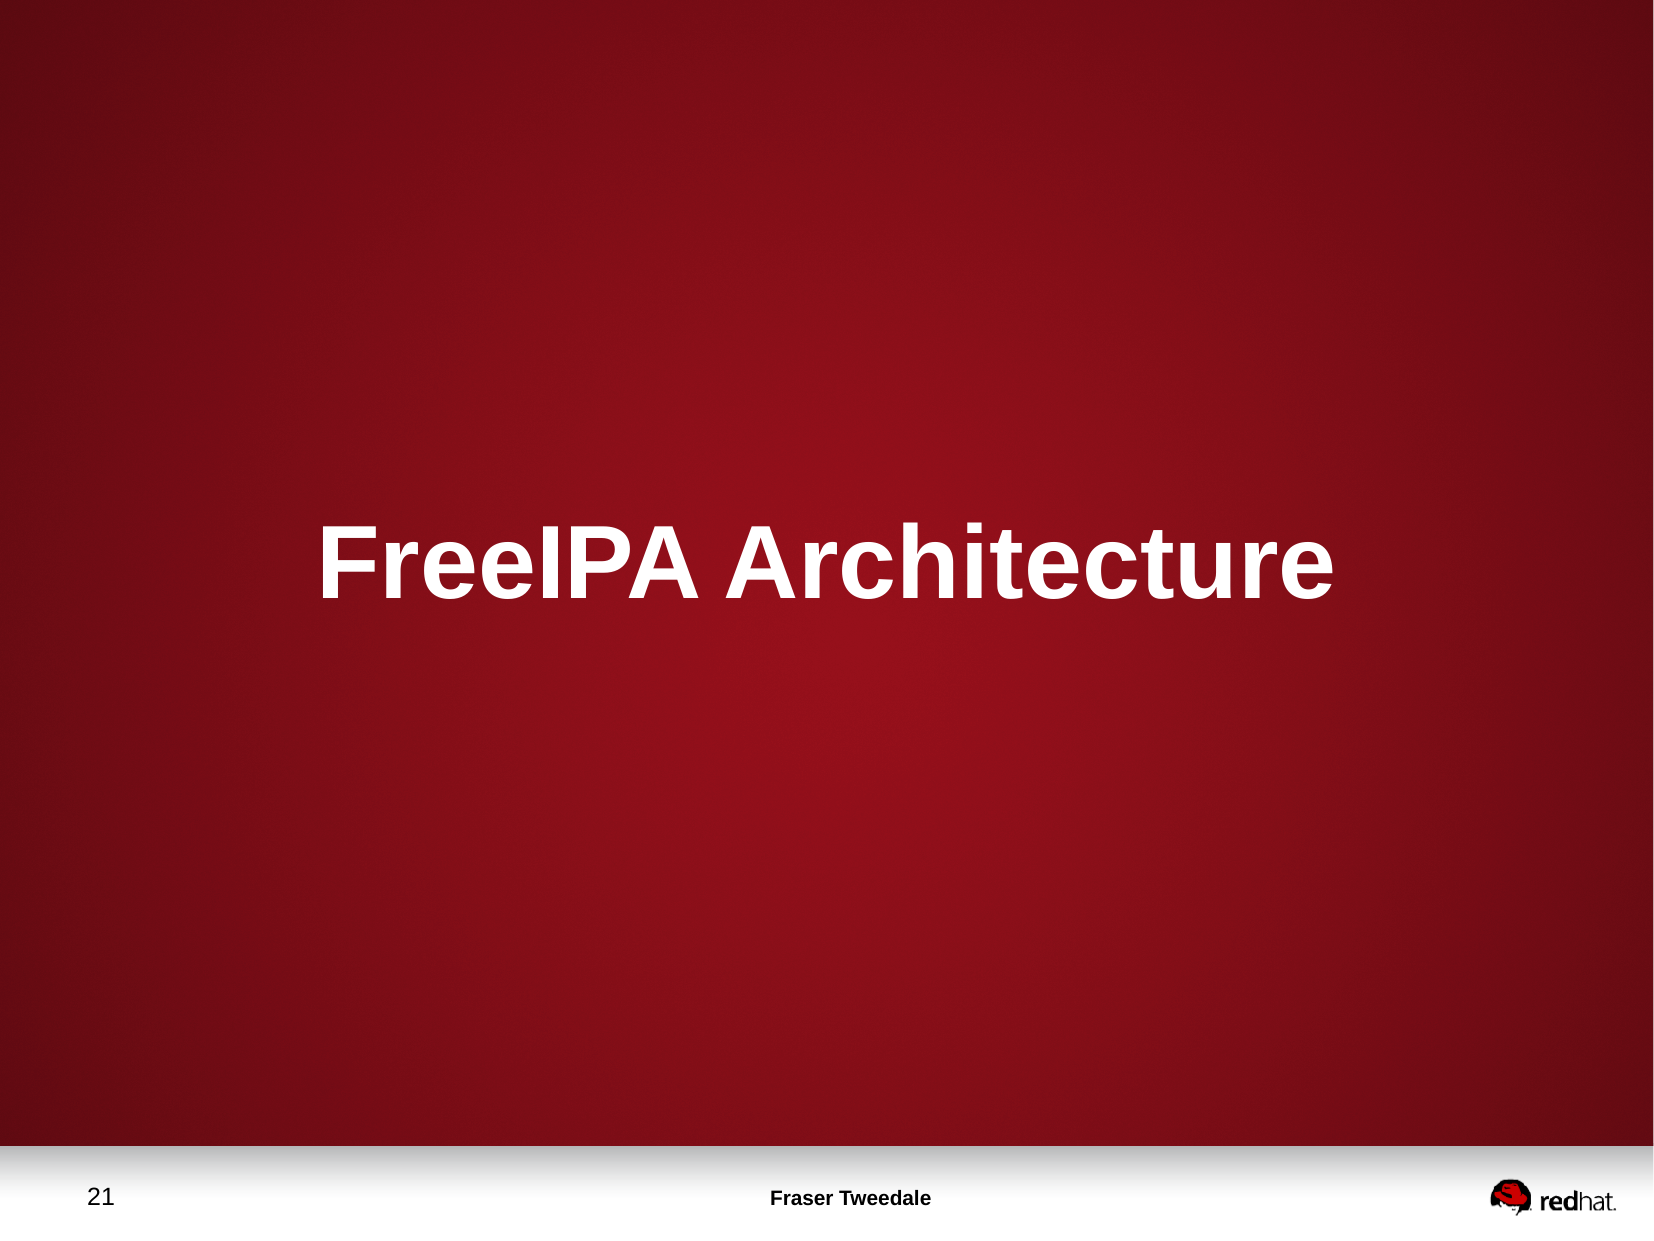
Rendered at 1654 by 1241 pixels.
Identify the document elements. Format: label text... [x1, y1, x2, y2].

title FreeIPA Architecture [82, 262, 1571, 862]
picture [0, 0, 1654, 1241]
